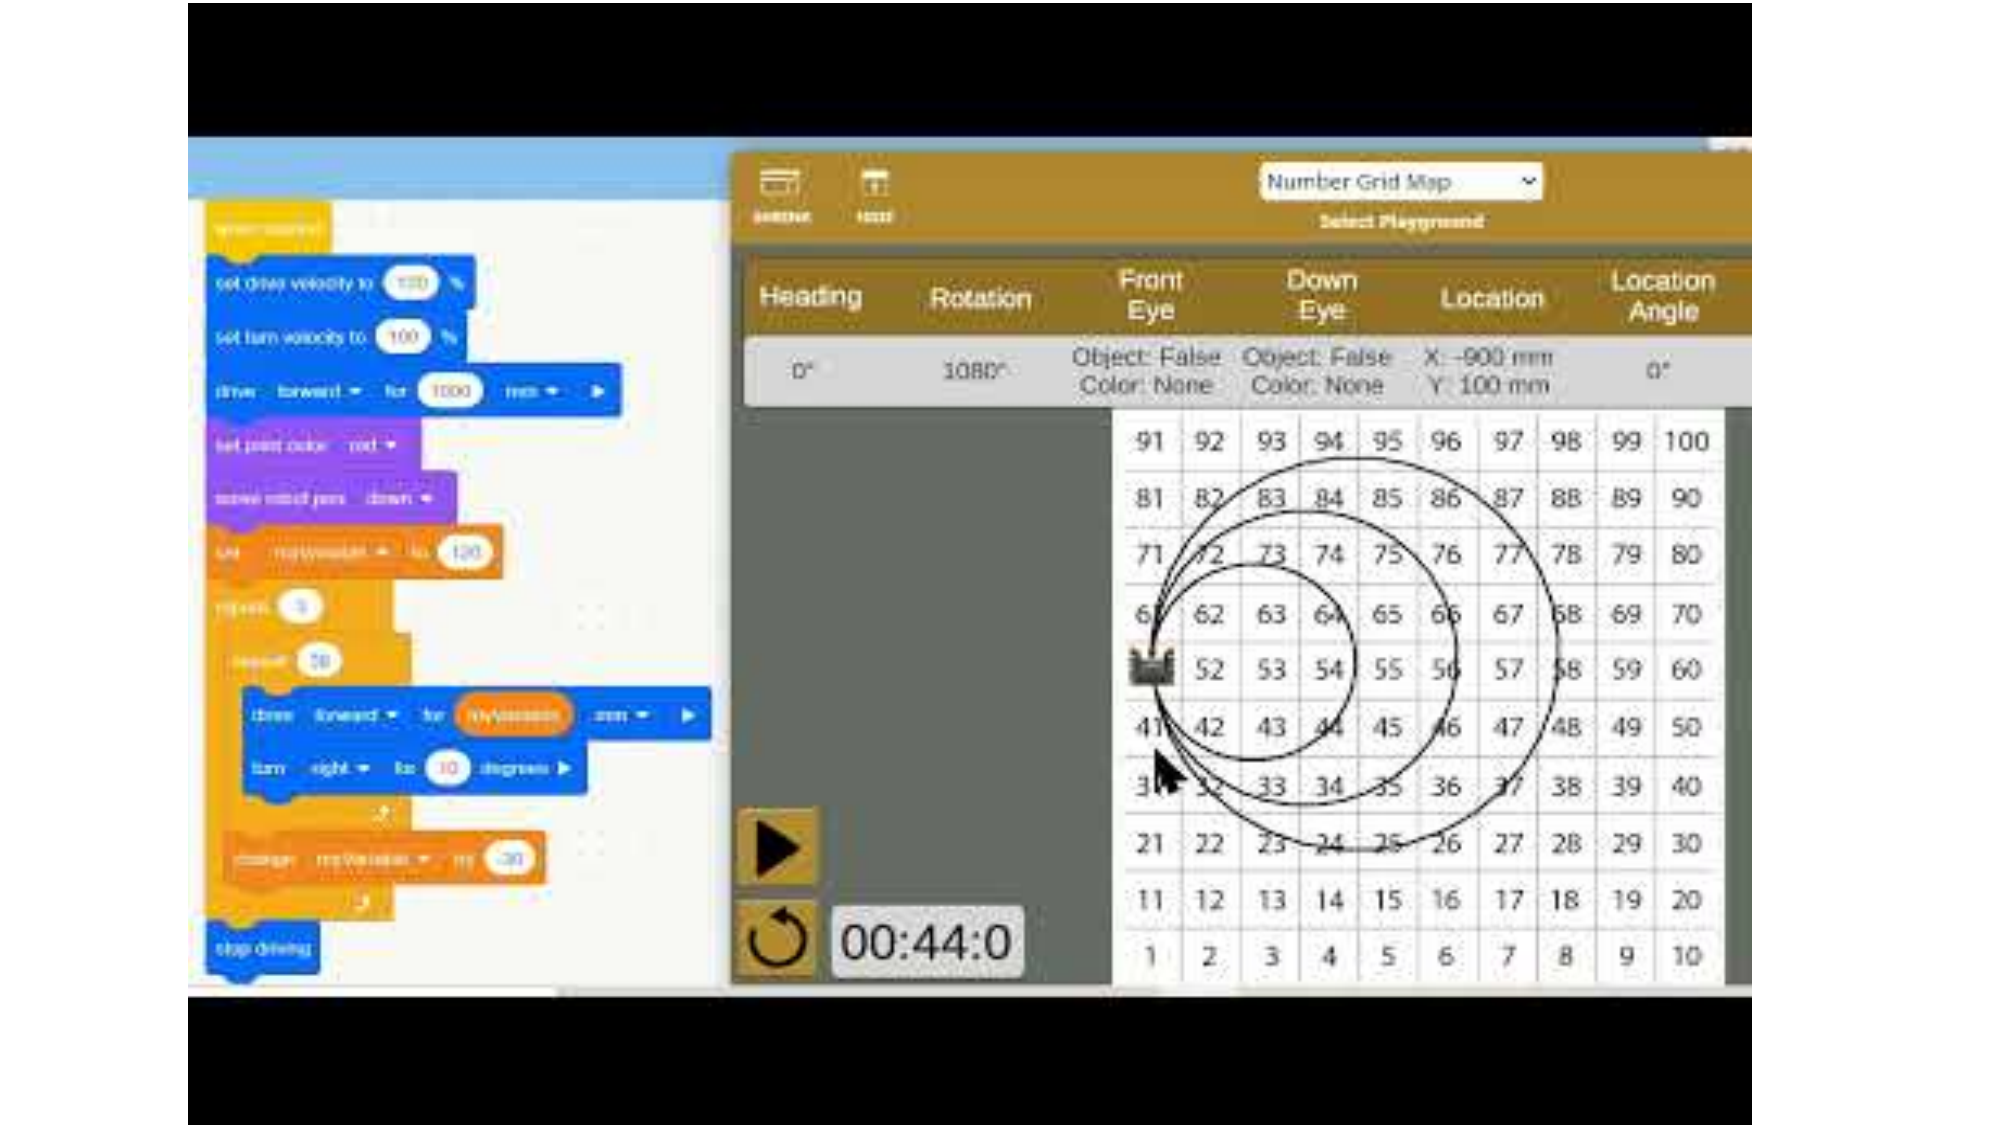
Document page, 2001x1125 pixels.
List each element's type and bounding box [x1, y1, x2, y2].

picture [188, 3, 1752, 1125]
